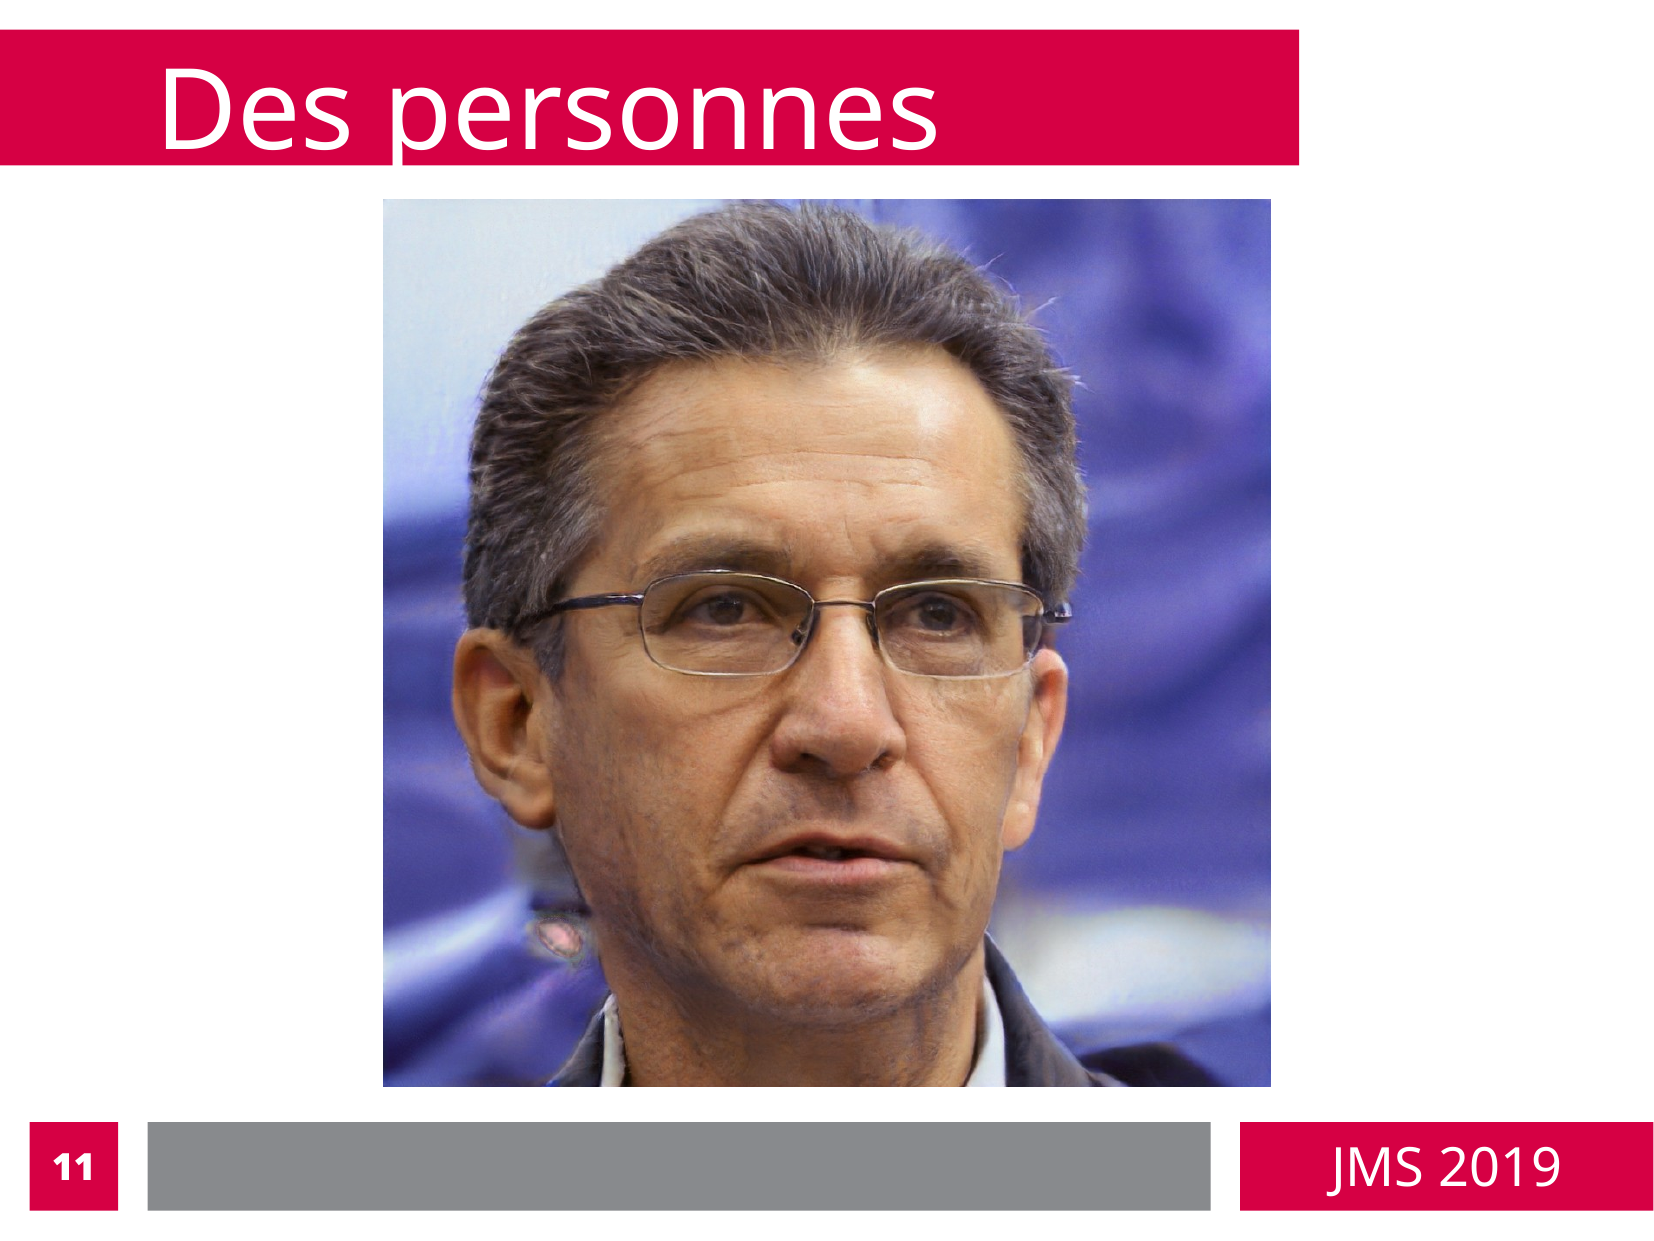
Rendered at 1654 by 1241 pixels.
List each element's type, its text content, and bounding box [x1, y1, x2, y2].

picture [383, 199, 1271, 1087]
title Des personnes [0, 29, 1229, 178]
